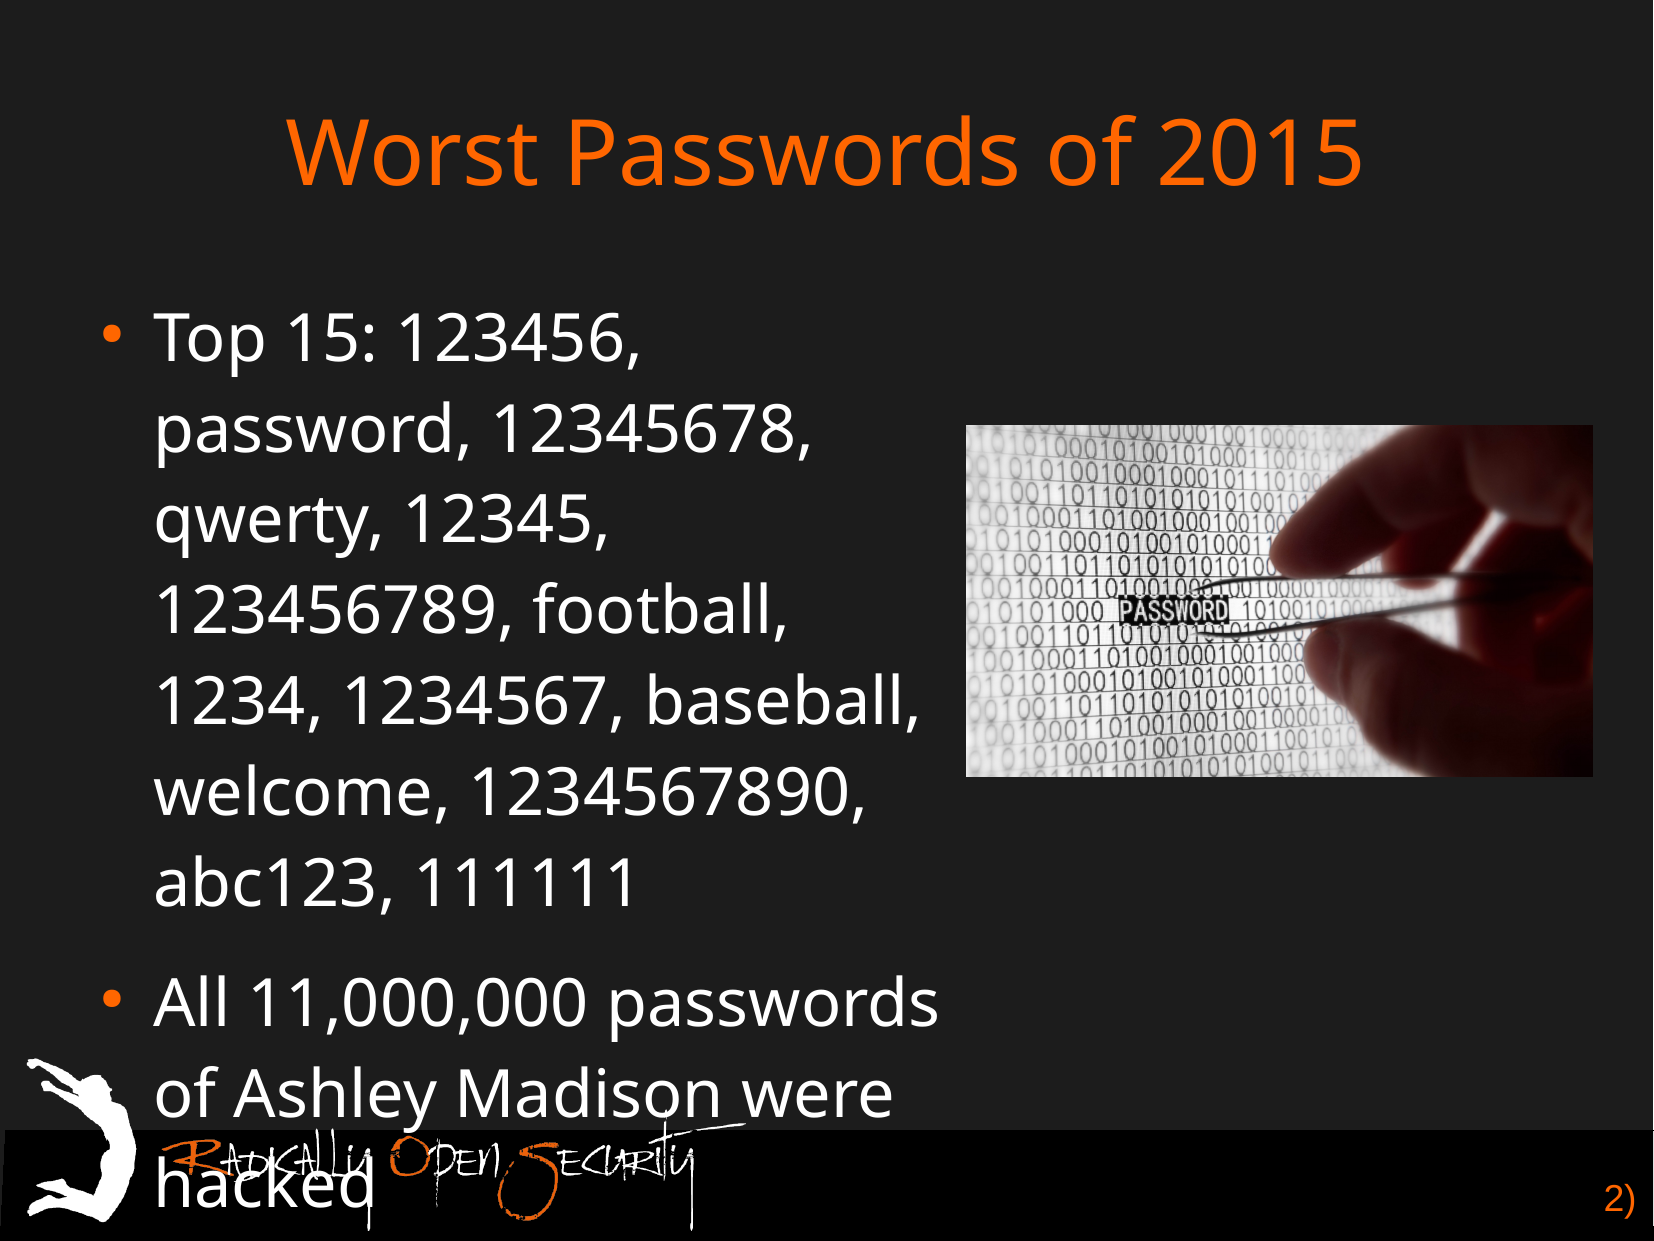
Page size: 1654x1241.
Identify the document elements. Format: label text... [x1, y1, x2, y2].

text_box 2) [1588, 1169, 1652, 1227]
picture [0, 1022, 778, 1241]
picture [966, 425, 1593, 777]
title Worst Passwords of 2015 [82, 87, 1571, 213]
list Top 15: 123456, password, 12345678, qwerty, 12345, 123456789, football, 1234, 1234567, baseball, welcome, 1234567890, abc123, 111111 All 11,000,000 passwords of Ashley Madison were hacked [82, 290, 977, 1010]
